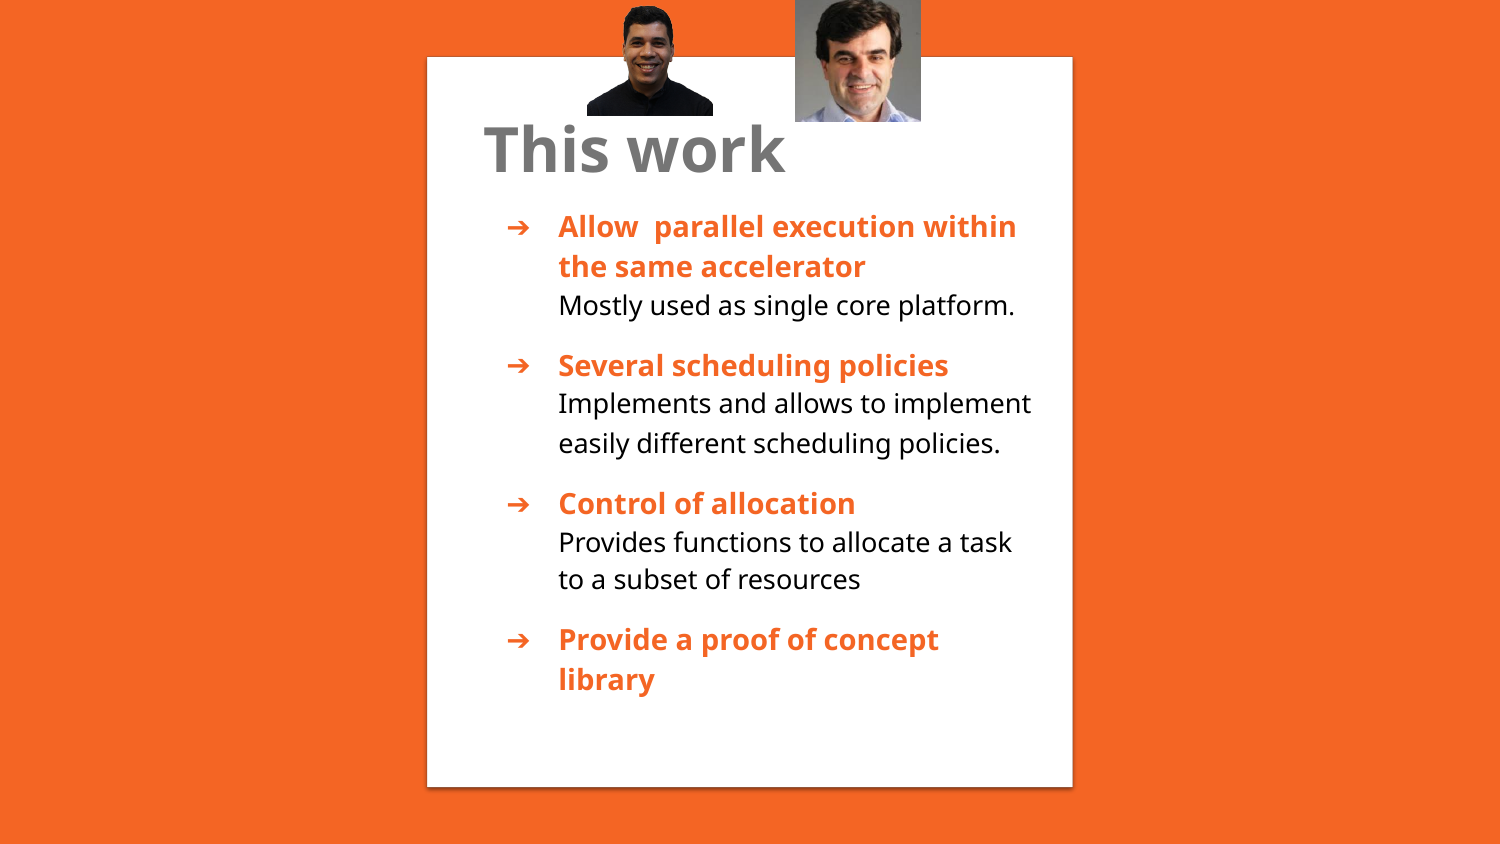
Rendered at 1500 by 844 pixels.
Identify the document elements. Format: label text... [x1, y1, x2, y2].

list Allow parallel execution within the same accelerator Mostly used as single core platform. Several scheduling policies Implements and allows to implement easily different scheduling policies. Control of allocation Provides functions to allocate a task to a subset of resources Provide a proof of concept library [468, 188, 1053, 735]
text_box This work [468, 75, 1032, 188]
picture [401, 0, 1099, 817]
